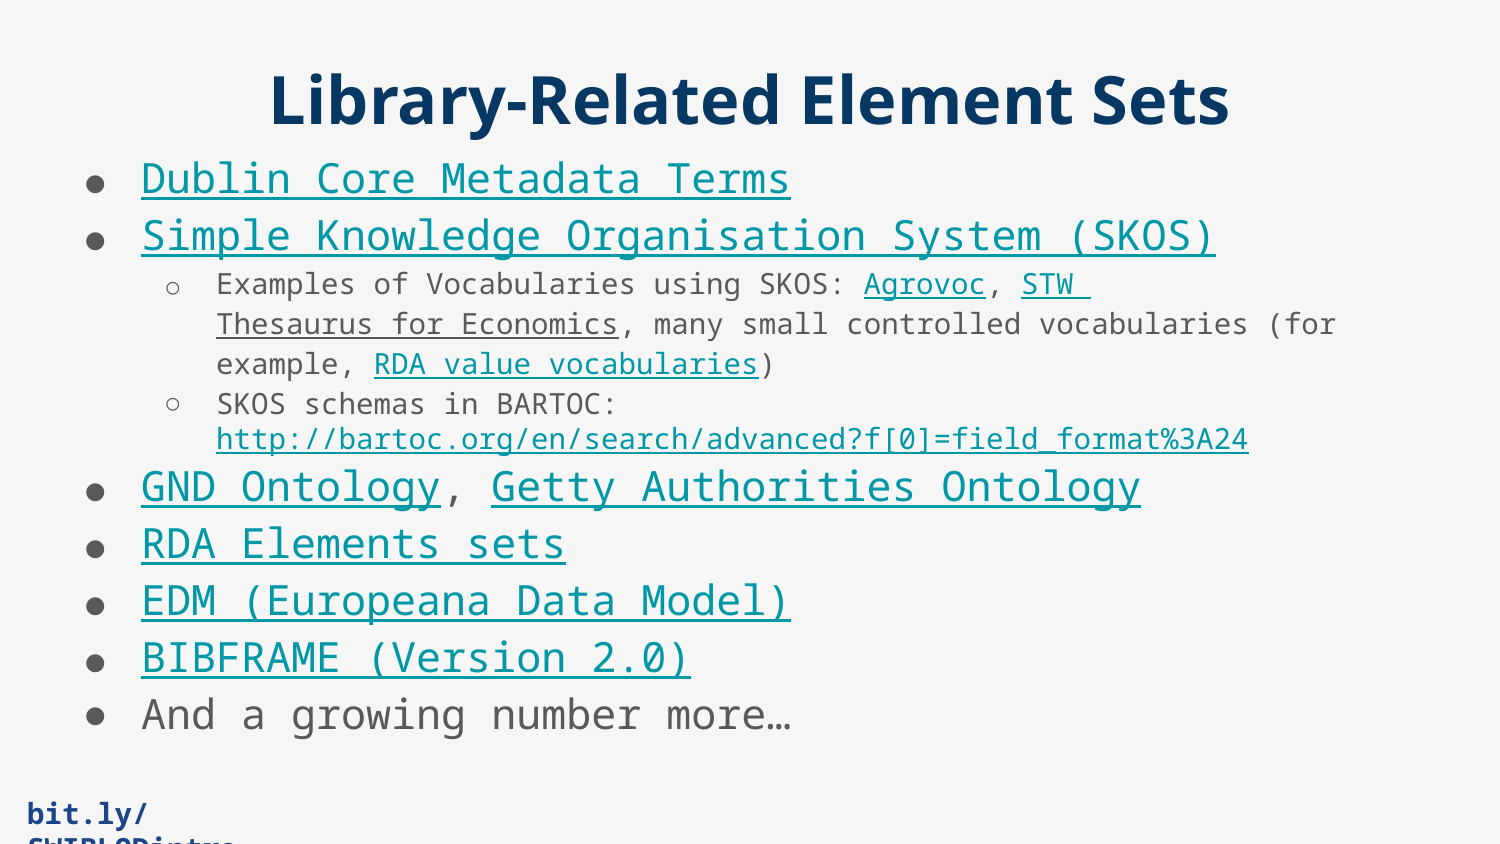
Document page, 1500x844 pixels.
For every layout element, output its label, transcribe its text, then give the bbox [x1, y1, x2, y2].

title Library-Related Element Sets [17, 42, 1483, 137]
list Dublin Core Metadata Terms Simple Knowledge Organisation System (SKOS) Examples of Vocabularies using SKOS: Agrovoc, STW Thesaurus for Economics, many small controlled vocabularies (for example, RDA value vocabularies) SKOS schemas in BARTOC: http://bartoc.org/en/search/advanced?f[0]=field_format%3A24 GND Ontology, Getty Authorities Ontology RDA Elements sets EDM (Europeana Data Model) BIBFRAME (Version 2.0) And a growing number more… [51, 137, 1449, 750]
